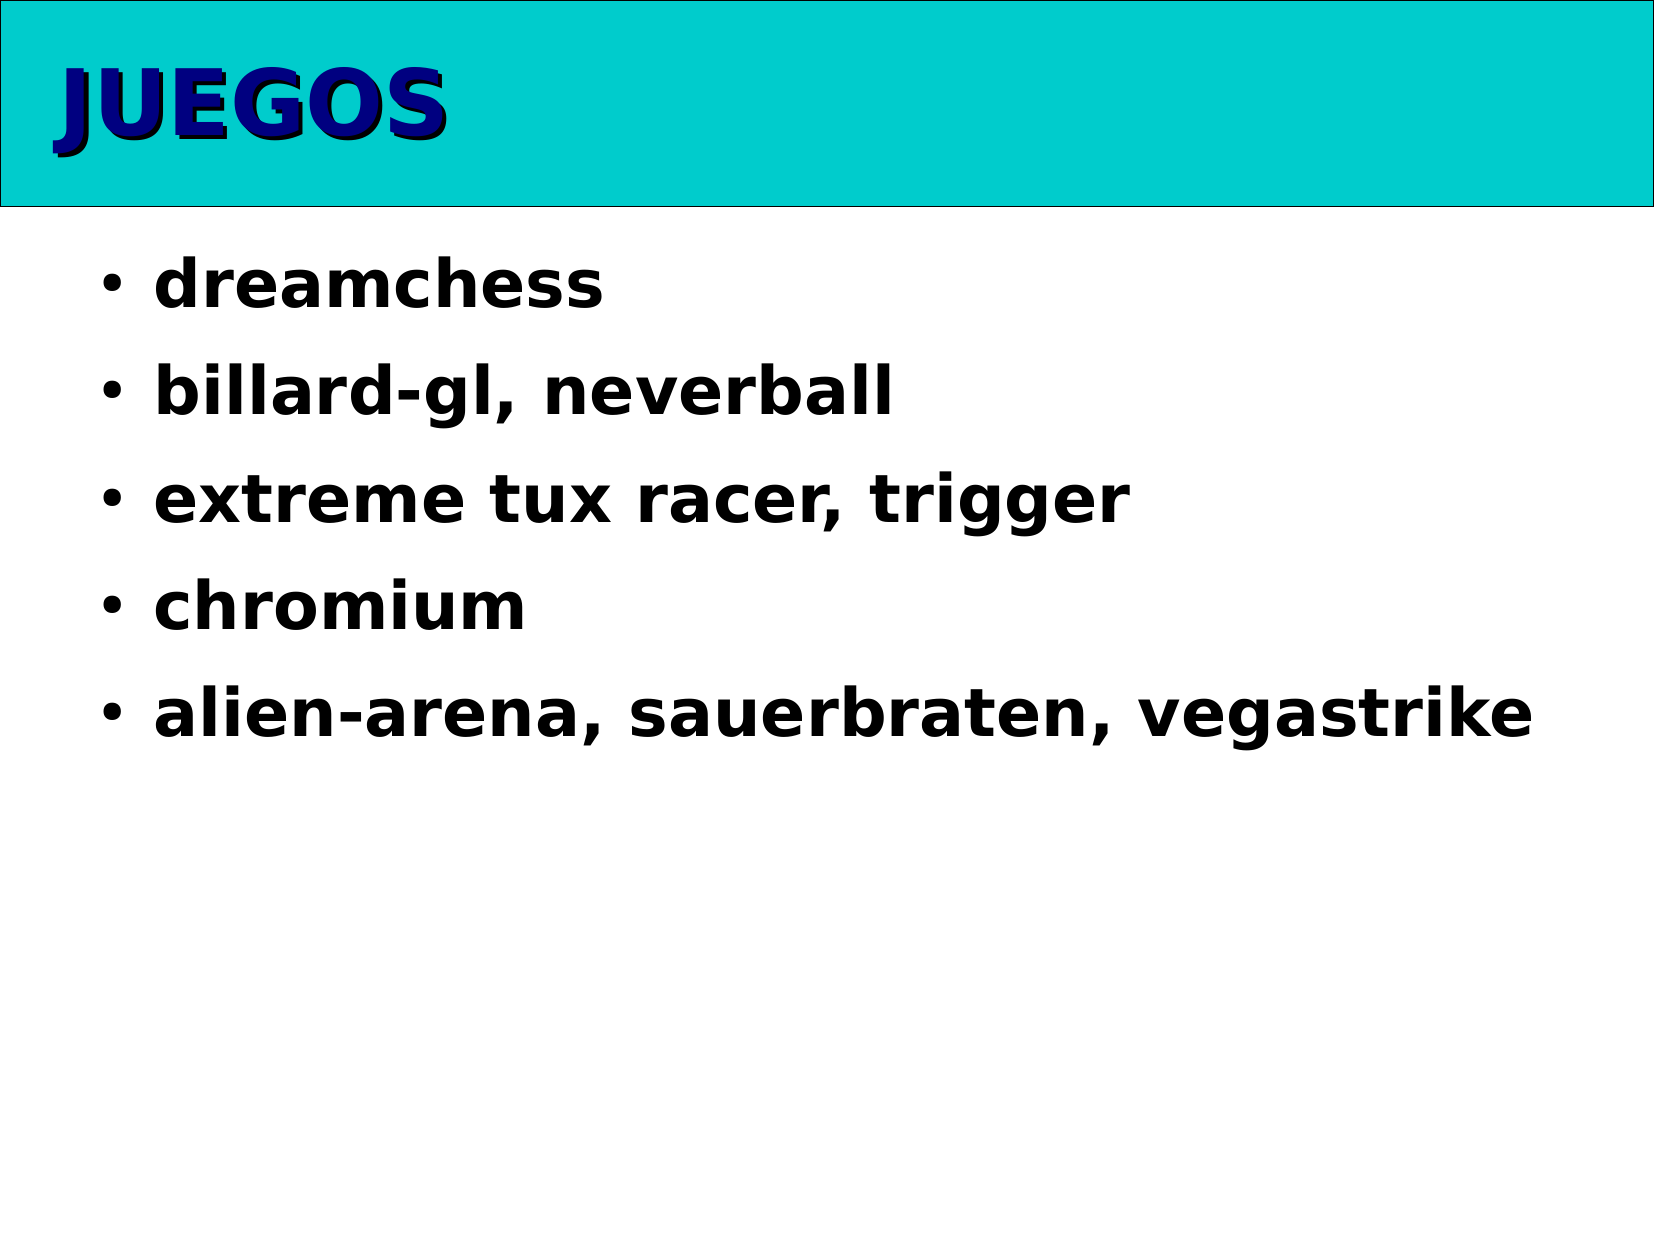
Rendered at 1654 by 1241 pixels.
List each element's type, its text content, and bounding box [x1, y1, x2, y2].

list dreamchess billard-gl, neverball extreme tux racer, trigger chromium alien-arena, sauerbraten, vegastrike [82, 245, 1571, 1094]
title JUEGOS [59, 22, 1654, 185]
